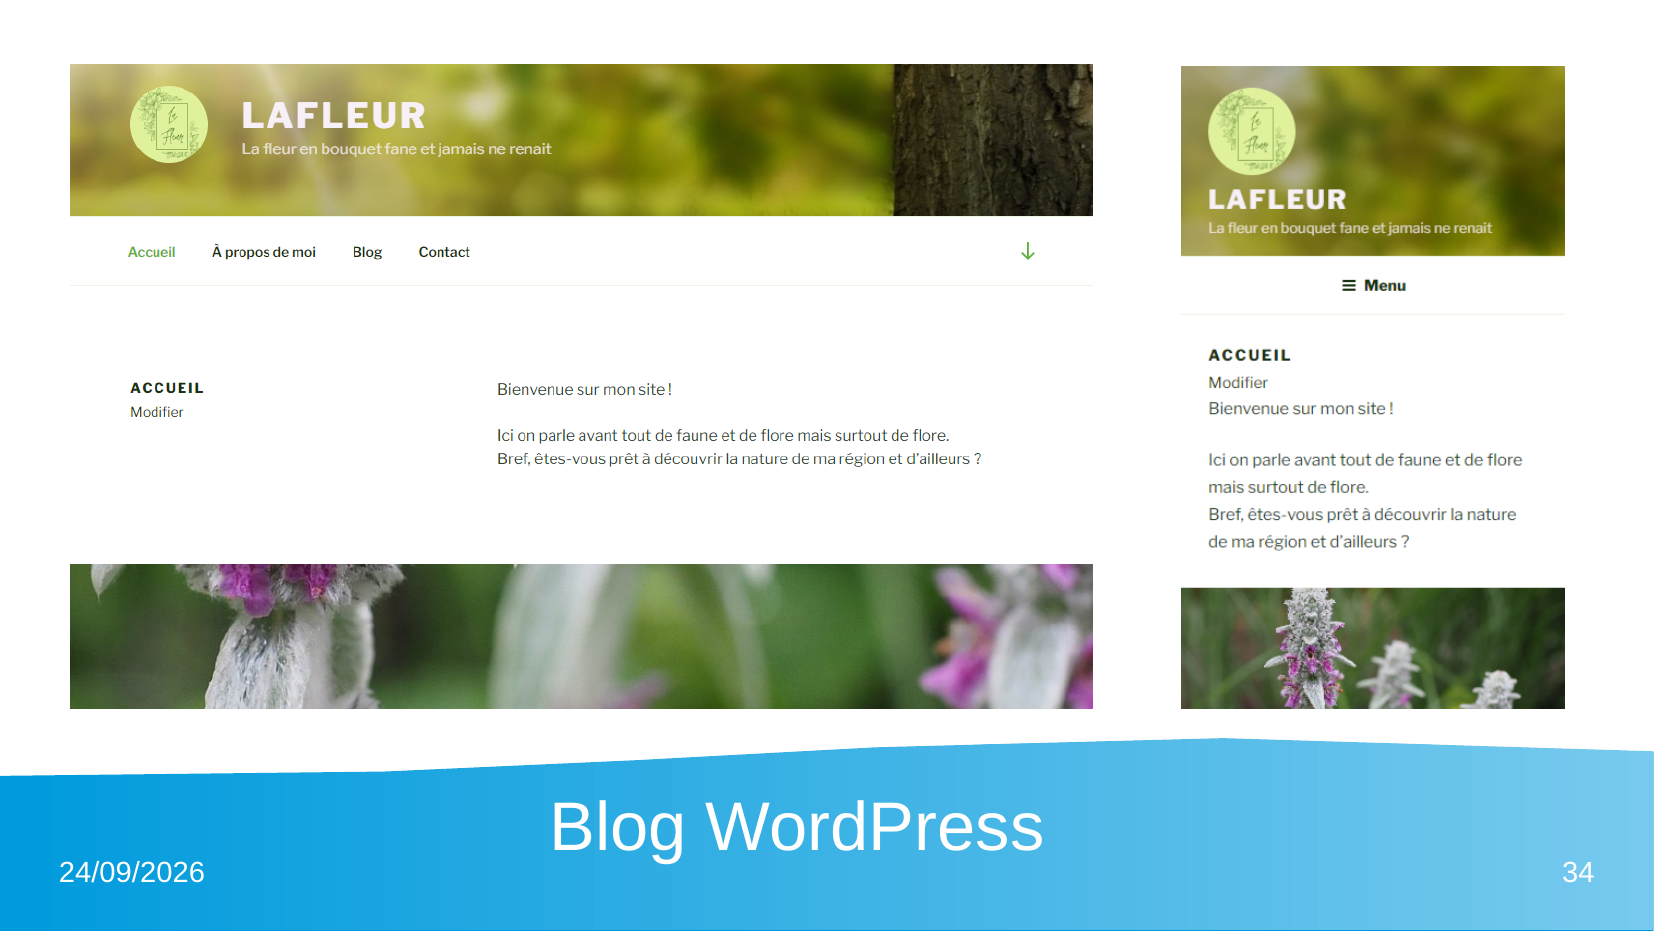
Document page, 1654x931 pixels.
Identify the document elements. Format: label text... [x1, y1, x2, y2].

picture [70, 64, 1093, 709]
title Blog WordPress [59, 738, 1536, 916]
picture [1181, 66, 1565, 709]
